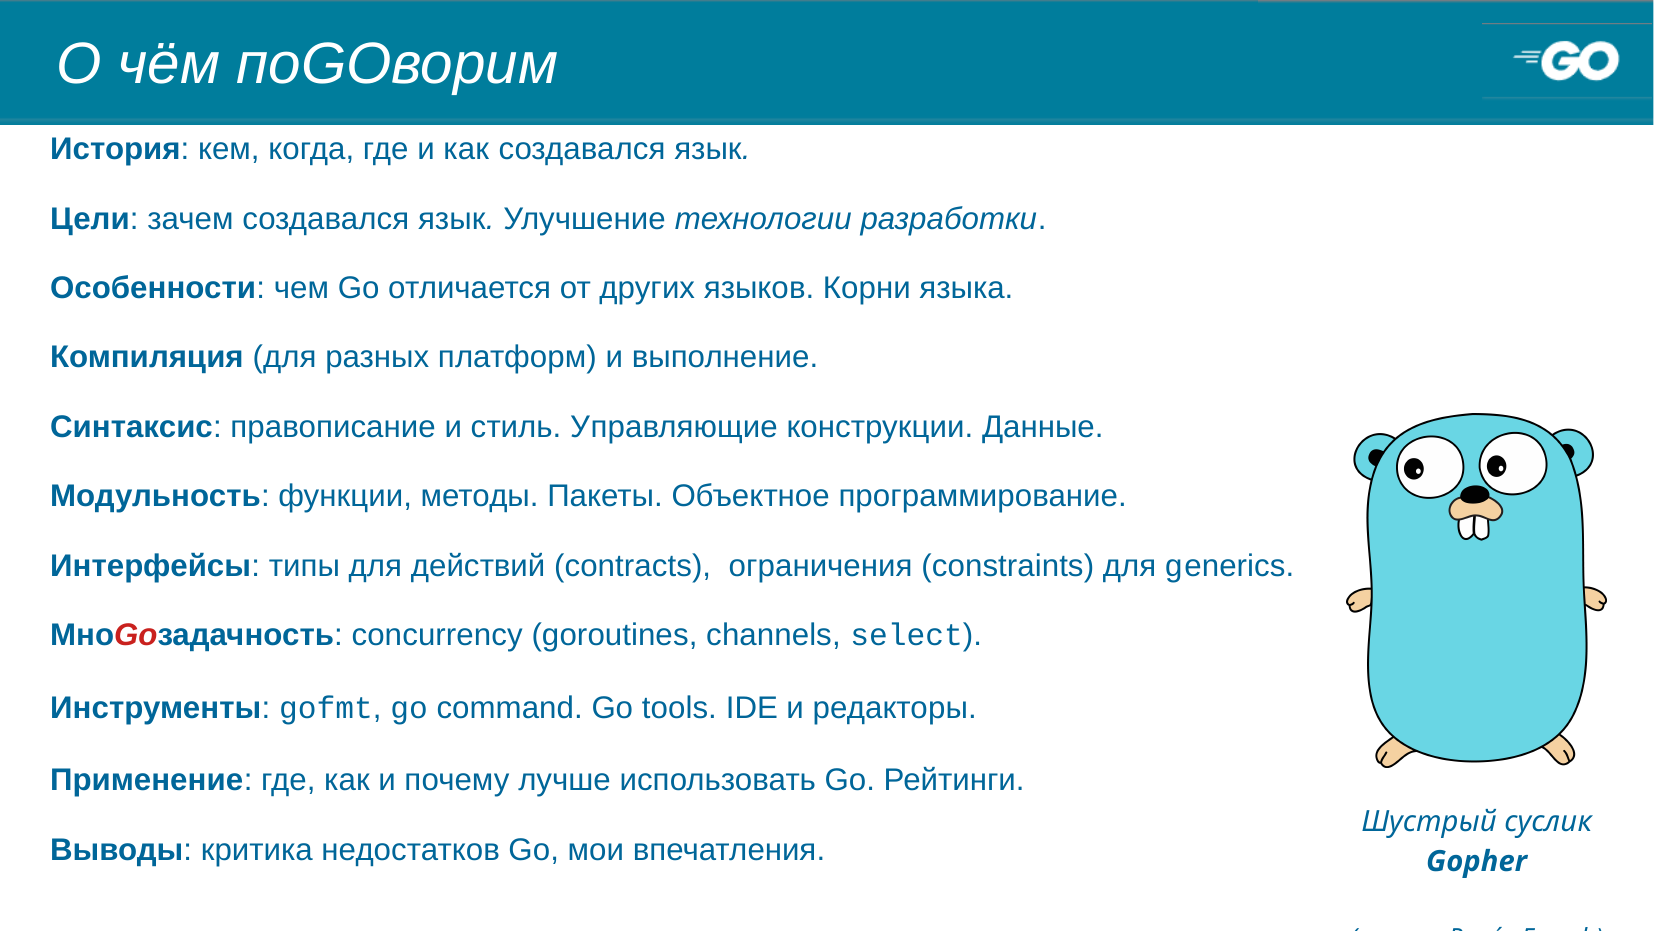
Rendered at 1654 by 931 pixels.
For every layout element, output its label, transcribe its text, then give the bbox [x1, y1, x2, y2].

text_box О чём поGOворим [41, 23, 1495, 104]
text_box История: кем, когда, где и как создавался язык. Цели: зачем создавался язык. Улучшение технологии разработки. Особенности: чем Go отличается от других языков. Корни языка. Компиляция (для разных платформ) и выполнение. Синтаксис: правописание и стиль. Управляющие конструкции. Данные. Модульность: функции, методы. Пакеты. Объектное программирование. Интерфейсы: типы для действий (contracts), ограничения (constraints) для generics. МноGoзадачность: concurrency (goroutines, channels, select). Инструменты: gofmt, go command. Go tools. IDE и редакторы. Применение: где, как и почему лучше использовать Go. Рейтинги. Выводы: критика недостатков Go, мои впечатления. [35, 124, 1619, 909]
picture [1542, 41, 1619, 81]
picture [1346, 413, 1607, 768]
